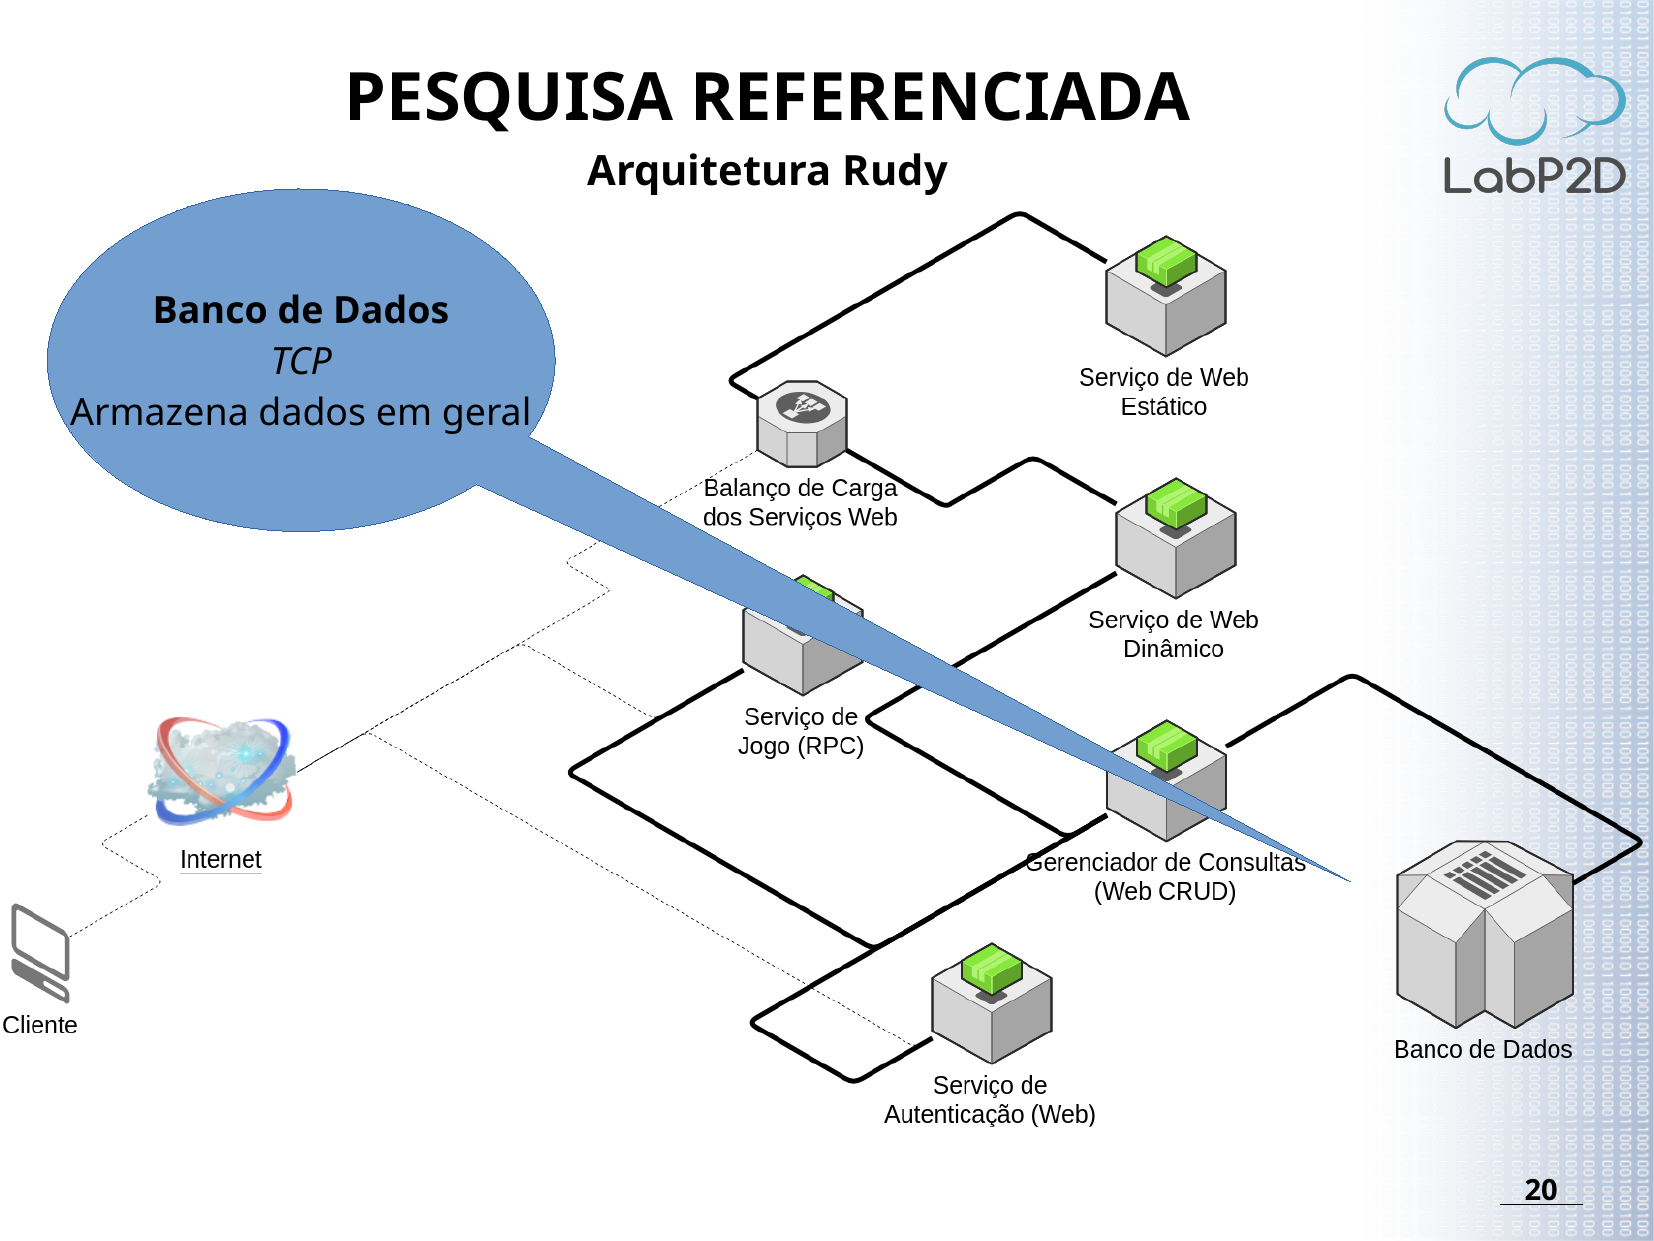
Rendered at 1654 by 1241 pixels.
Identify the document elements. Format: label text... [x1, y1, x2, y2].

title PESQUISA REFERENCIADA Arquitetura Rudy [82, 19, 1453, 227]
text_box Banco de Dados TCP Armazena dados em geral [47, 188, 1351, 882]
picture [2, 1, 1654, 1240]
